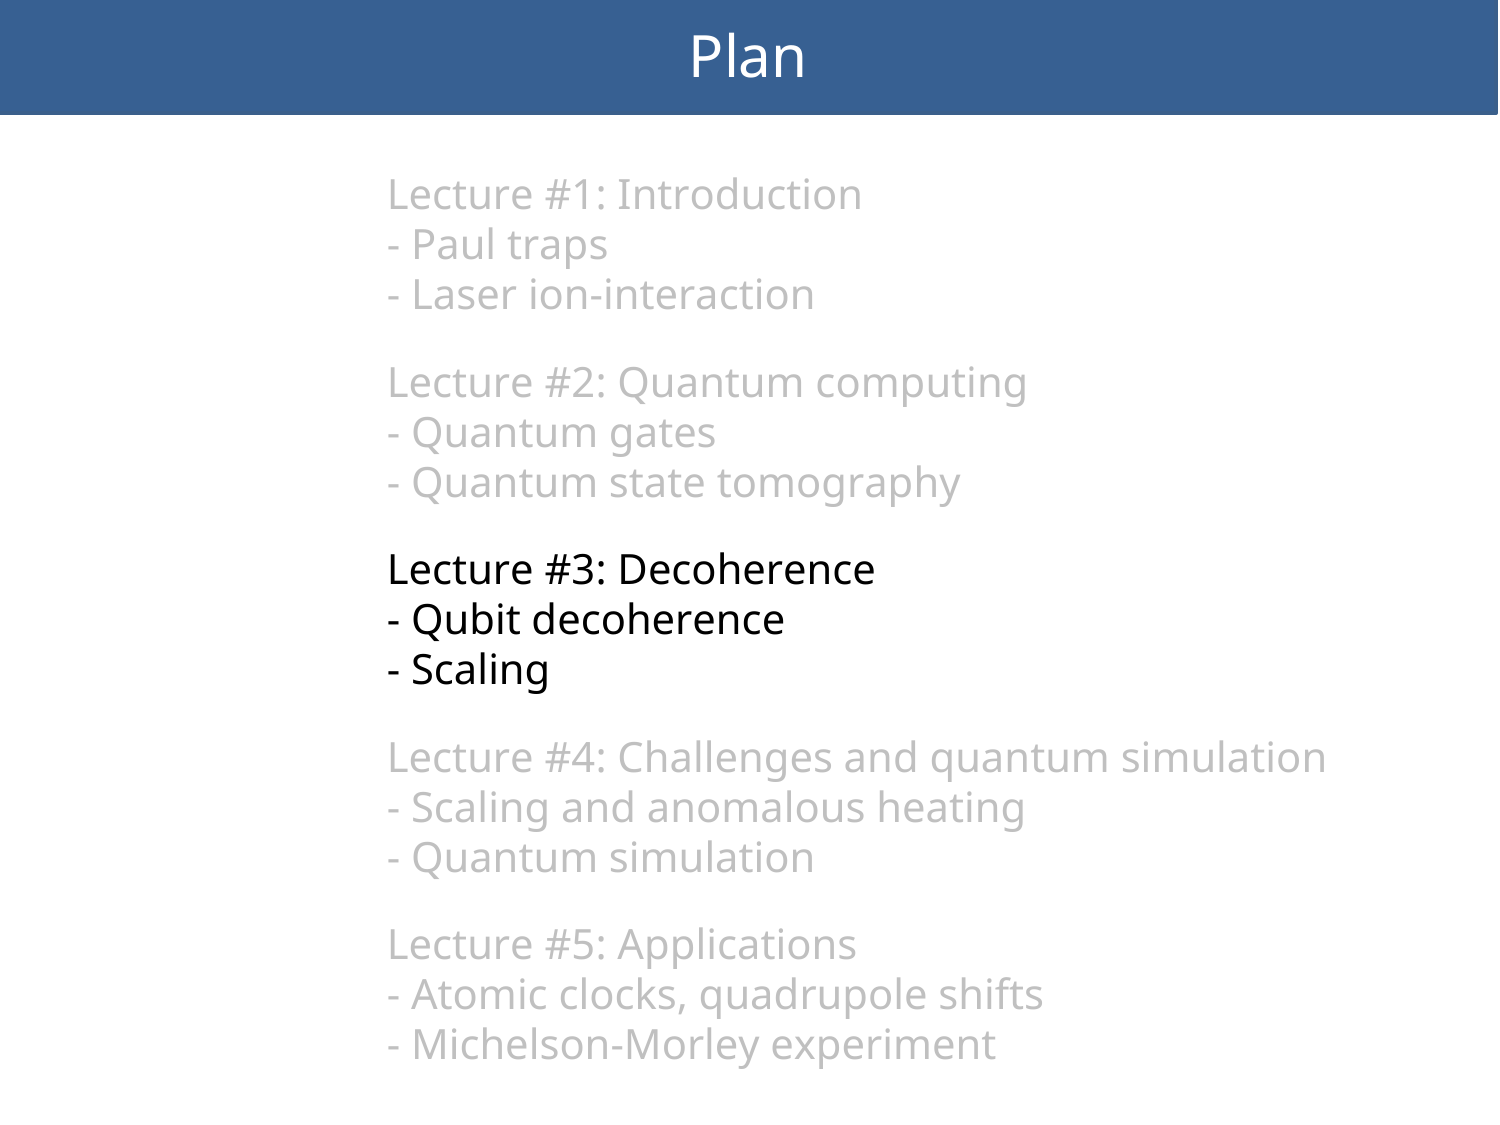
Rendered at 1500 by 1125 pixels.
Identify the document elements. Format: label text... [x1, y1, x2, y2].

text_box Lecture #1: Introduction - Paul traps - Laser ion-interaction Lecture #2: Quantum computing - Quantum gates - Quantum state tomography Lecture #3: Decoherence - Qubit decoherence - Scaling Lecture #4: Challenges and quantum simulation - Scaling and anomalous heating - Quantum simulation Lecture #5: Applications - Atomic clocks, quadrupole shifts - Michelson-Morley experiment [372, 160, 1277, 1076]
title Plan [0, 0, 1497, 122]
